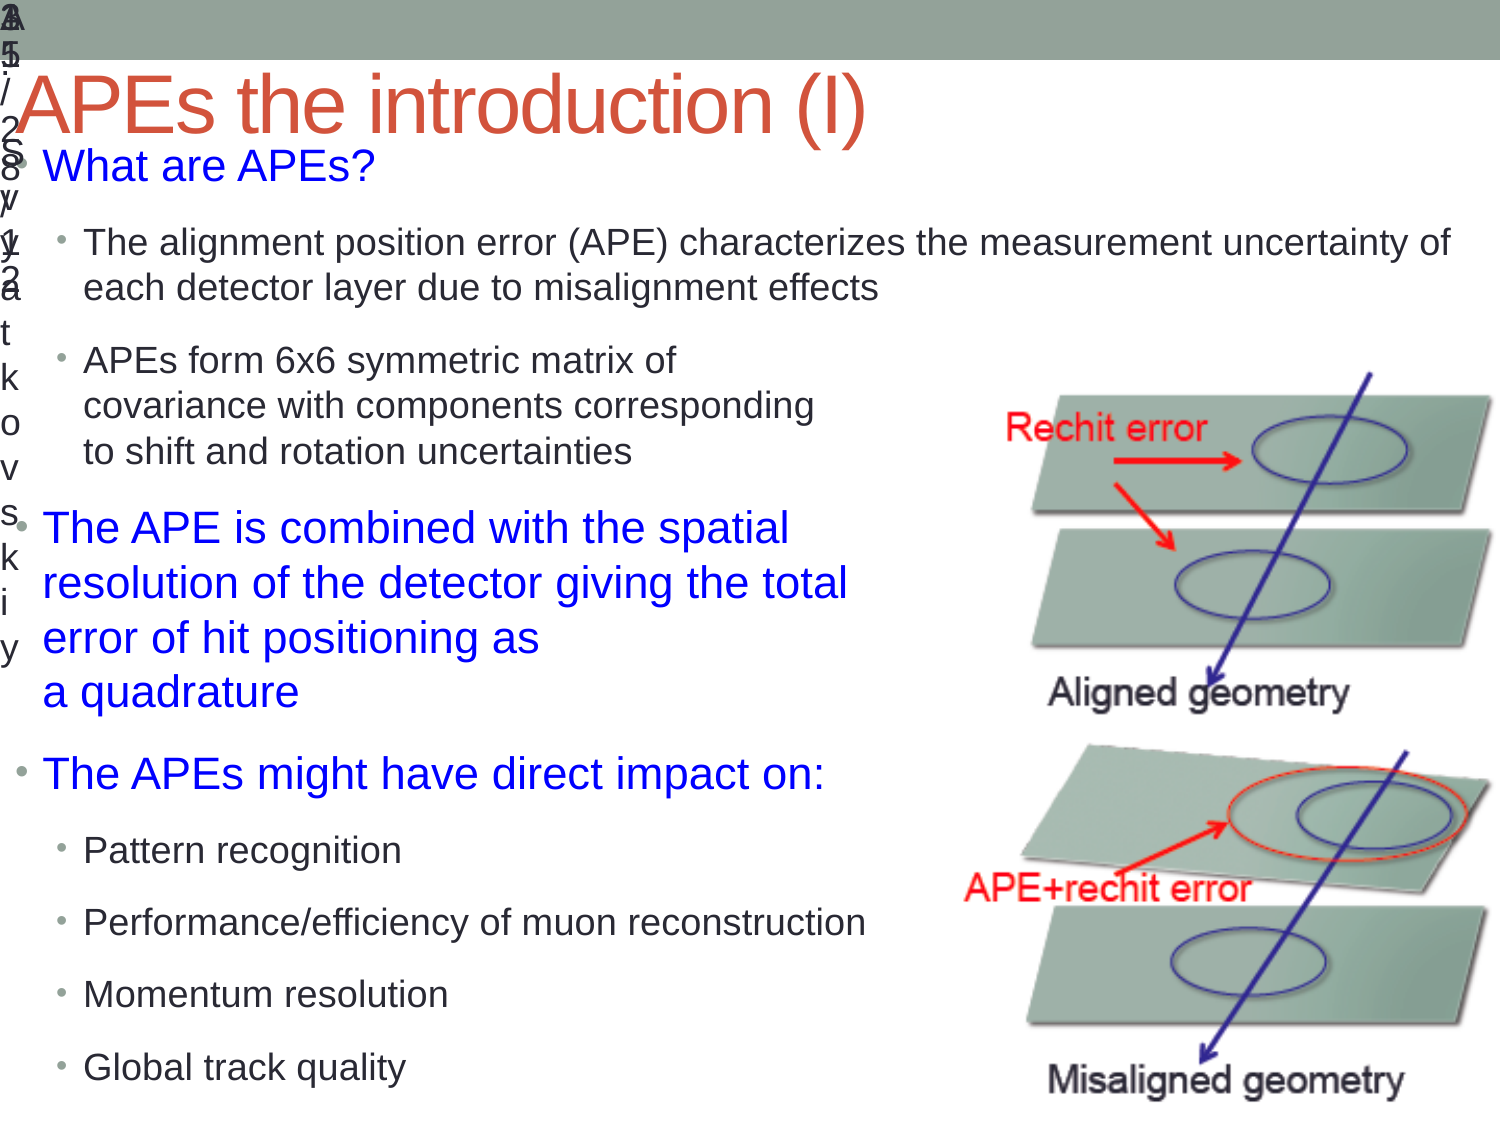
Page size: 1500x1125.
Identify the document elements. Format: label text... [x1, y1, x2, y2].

list What are APEs? The alignment position error (APE) characterizes the measurement uncertainty of each detector layer due to misalignment effects APEs form 6x6 symmetric matrix of covariance with components corresponding to shift and rotation uncertainties The APE is combined with the spatial resolution of the detector giving the total error of hit positioning as a quadrature The APEs might have direct impact on: Pattern recognition Performance/efficiency of muon reconstruction Momentum resolution Global track quality [0, 128, 1500, 1100]
picture [958, 352, 1500, 1125]
title APEs the introduction (I) [0, 19, 1350, 128]
